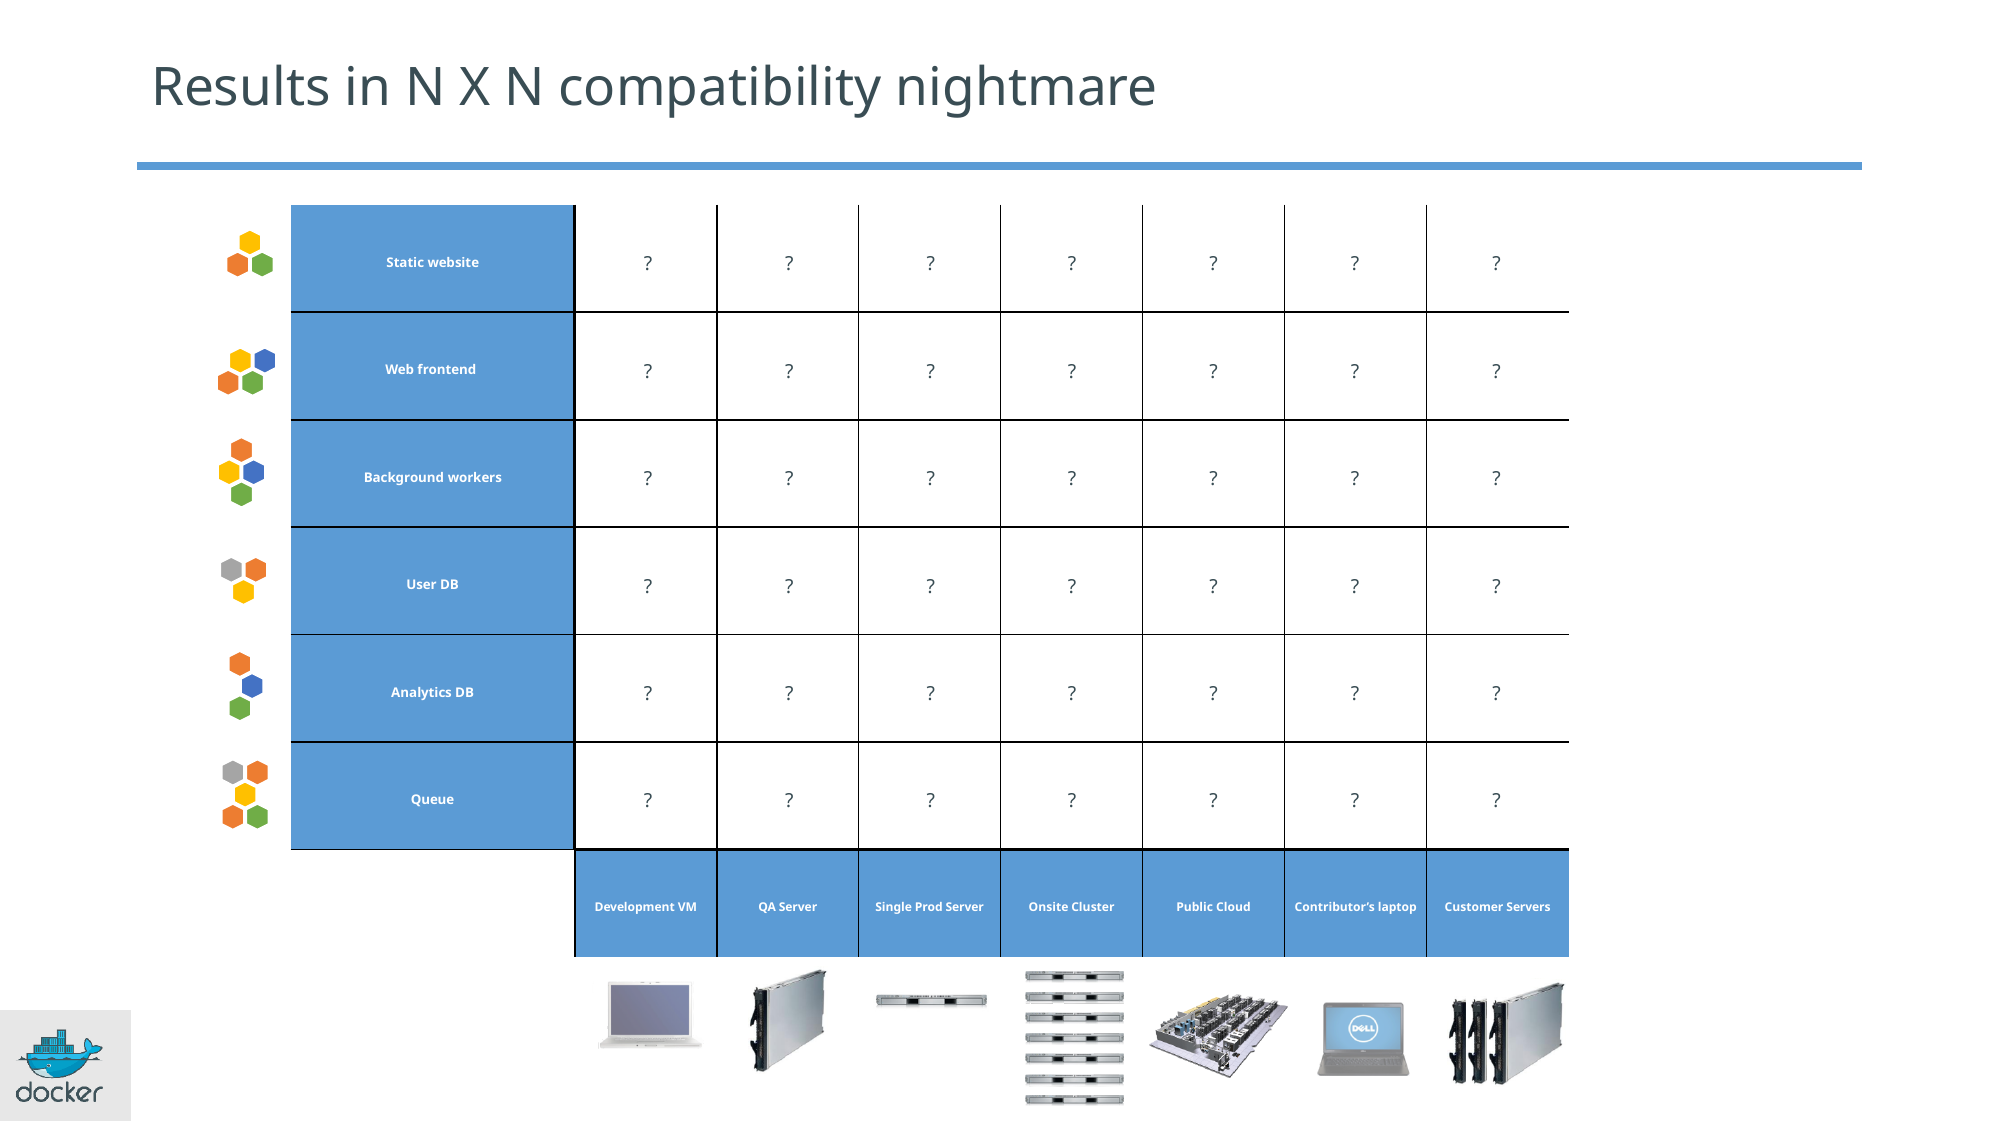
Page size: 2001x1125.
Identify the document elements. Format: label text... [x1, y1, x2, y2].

table_cell ? [719, 634, 860, 741]
table_cell ? [1001, 419, 1143, 526]
table_cell ? [1284, 419, 1426, 526]
table_cell ? [860, 634, 1001, 741]
text_box [219, 556, 268, 606]
table_cell Public Cloud [1143, 851, 1284, 957]
table_cell ? [1284, 634, 1426, 741]
table_cell ? [1426, 526, 1567, 634]
picture [748, 966, 828, 1074]
picture [1149, 994, 1288, 1078]
picture [1025, 971, 1124, 1106]
table_header ? [1426, 204, 1567, 311]
title Results in N X N compatibility nightmare [135, 29, 1861, 139]
table_cell ? [577, 741, 719, 849]
text_box [226, 229, 274, 278]
table_header Static website [291, 205, 573, 311]
table_cell ? [1001, 311, 1143, 419]
table_cell ? [1143, 311, 1284, 419]
table_cell Queue [291, 743, 573, 849]
table_header ? [1284, 204, 1426, 311]
table_cell ? [577, 311, 719, 419]
table_cell Single Prod Server [859, 851, 1000, 957]
table_header ? [860, 204, 1001, 311]
table_cell ? [719, 526, 860, 634]
table_cell ? [1284, 741, 1426, 849]
table_cell ? [1143, 526, 1284, 634]
table_cell Contributor’s laptop [1285, 851, 1426, 957]
text_box [228, 650, 264, 722]
table_cell User DB [291, 528, 573, 634]
table_cell ? [1001, 526, 1143, 634]
table_cell ? [1426, 419, 1567, 526]
table_cell Background workers [291, 421, 573, 526]
table_cell ? [1426, 311, 1567, 419]
table_cell ? [1143, 741, 1284, 849]
table_header ? [577, 204, 719, 311]
text_box [216, 347, 277, 396]
table_cell ? [719, 741, 860, 849]
picture [1447, 978, 1566, 1087]
table_cell ? [860, 526, 1001, 634]
table_cell ? [719, 311, 860, 419]
table_cell ? [1143, 419, 1284, 526]
table_cell Onsite Cluster [1001, 851, 1142, 957]
table_cell [291, 850, 574, 957]
text_box [221, 759, 269, 830]
table_cell ? [719, 419, 860, 526]
table_cell ? [860, 311, 1001, 419]
table_cell ? [1284, 311, 1426, 419]
table_cell Analytics DB [291, 635, 573, 741]
table_cell ? [577, 419, 719, 526]
table_header ? [1001, 204, 1143, 311]
table_cell QA Server [718, 851, 858, 957]
table_header ? [1143, 204, 1284, 311]
picture [873, 965, 989, 1039]
picture [592, 981, 704, 1049]
table_cell ? [1426, 634, 1567, 741]
table_cell Web frontend [291, 313, 573, 419]
table_cell ? [577, 634, 719, 741]
table_cell ? [860, 419, 1001, 526]
picture [0, 1010, 131, 1121]
picture [1317, 1002, 1410, 1076]
table_cell ? [1001, 741, 1143, 849]
table_cell ? [1426, 741, 1567, 849]
table_cell ? [1001, 634, 1143, 741]
table_cell Development VM [576, 851, 716, 957]
table_cell ? [1143, 634, 1284, 741]
table_cell ? [577, 526, 719, 634]
table_cell Customer Servers [1427, 851, 1569, 957]
table_cell ? [1284, 526, 1426, 634]
table_cell ? [860, 741, 1001, 849]
table_header ? [719, 204, 860, 311]
text_box [217, 437, 266, 508]
